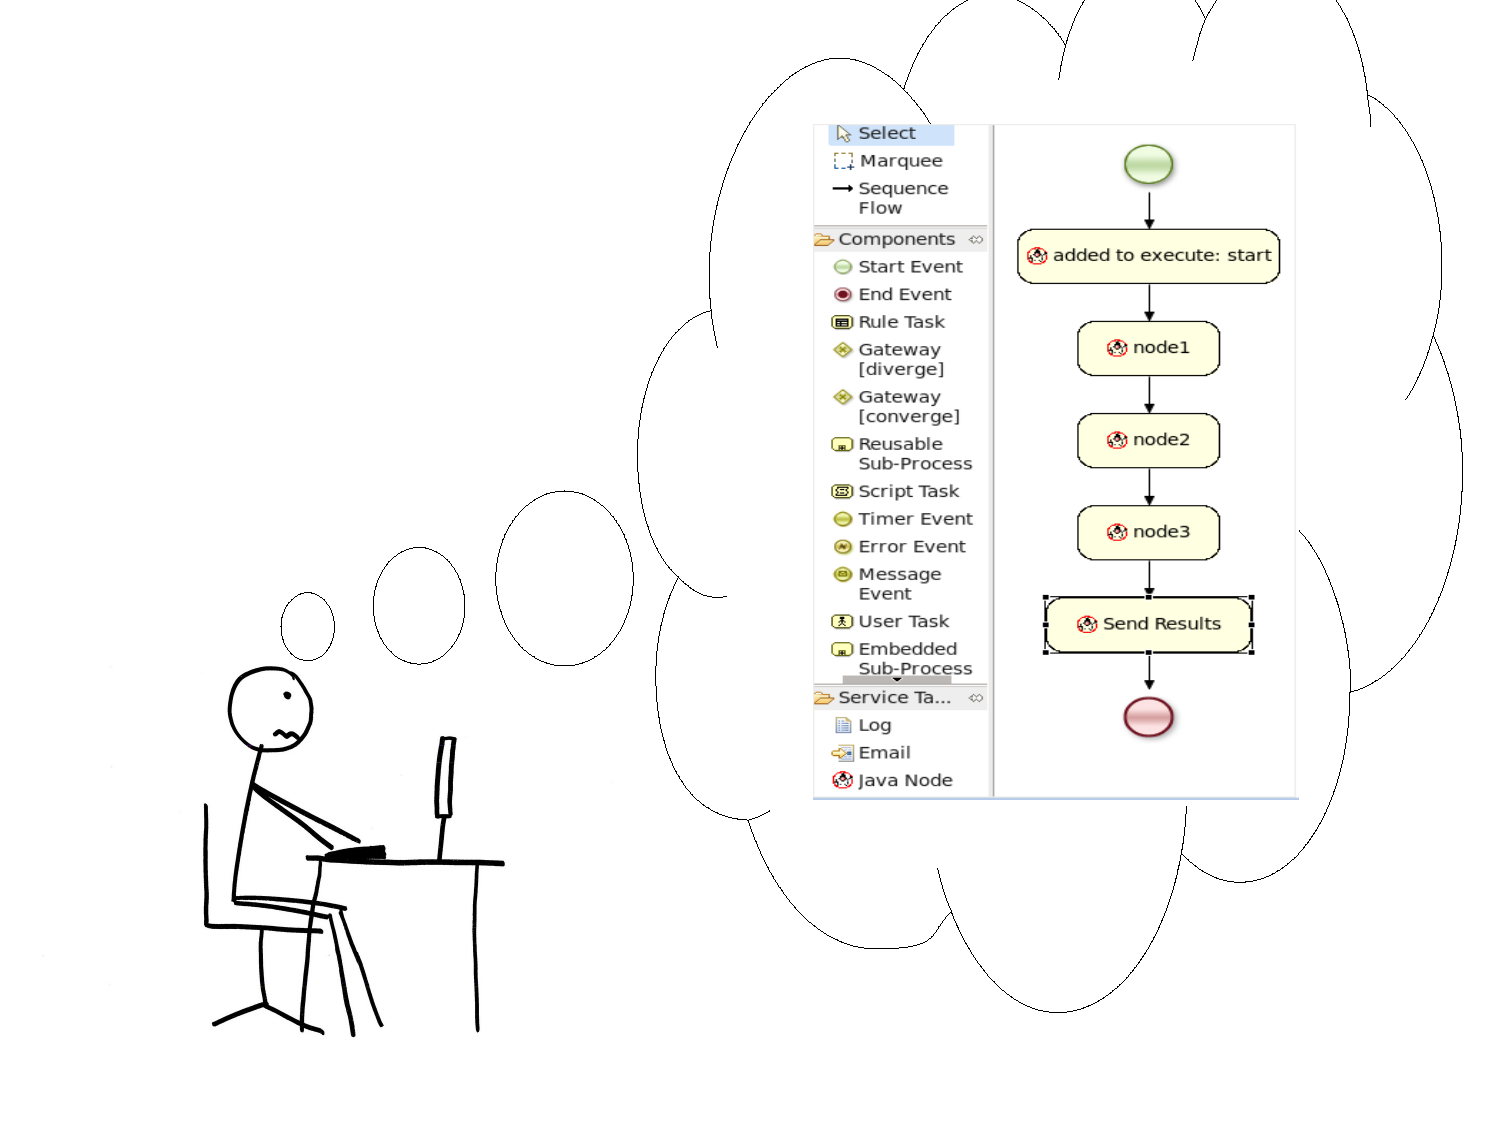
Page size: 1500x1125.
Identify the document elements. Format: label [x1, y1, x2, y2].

text_box [495, 490, 634, 666]
picture [37, 637, 678, 1099]
text_box [280, 592, 335, 661]
text_box [637, 0, 1463, 1013]
picture [813, 124, 1299, 800]
text_box [373, 547, 465, 665]
